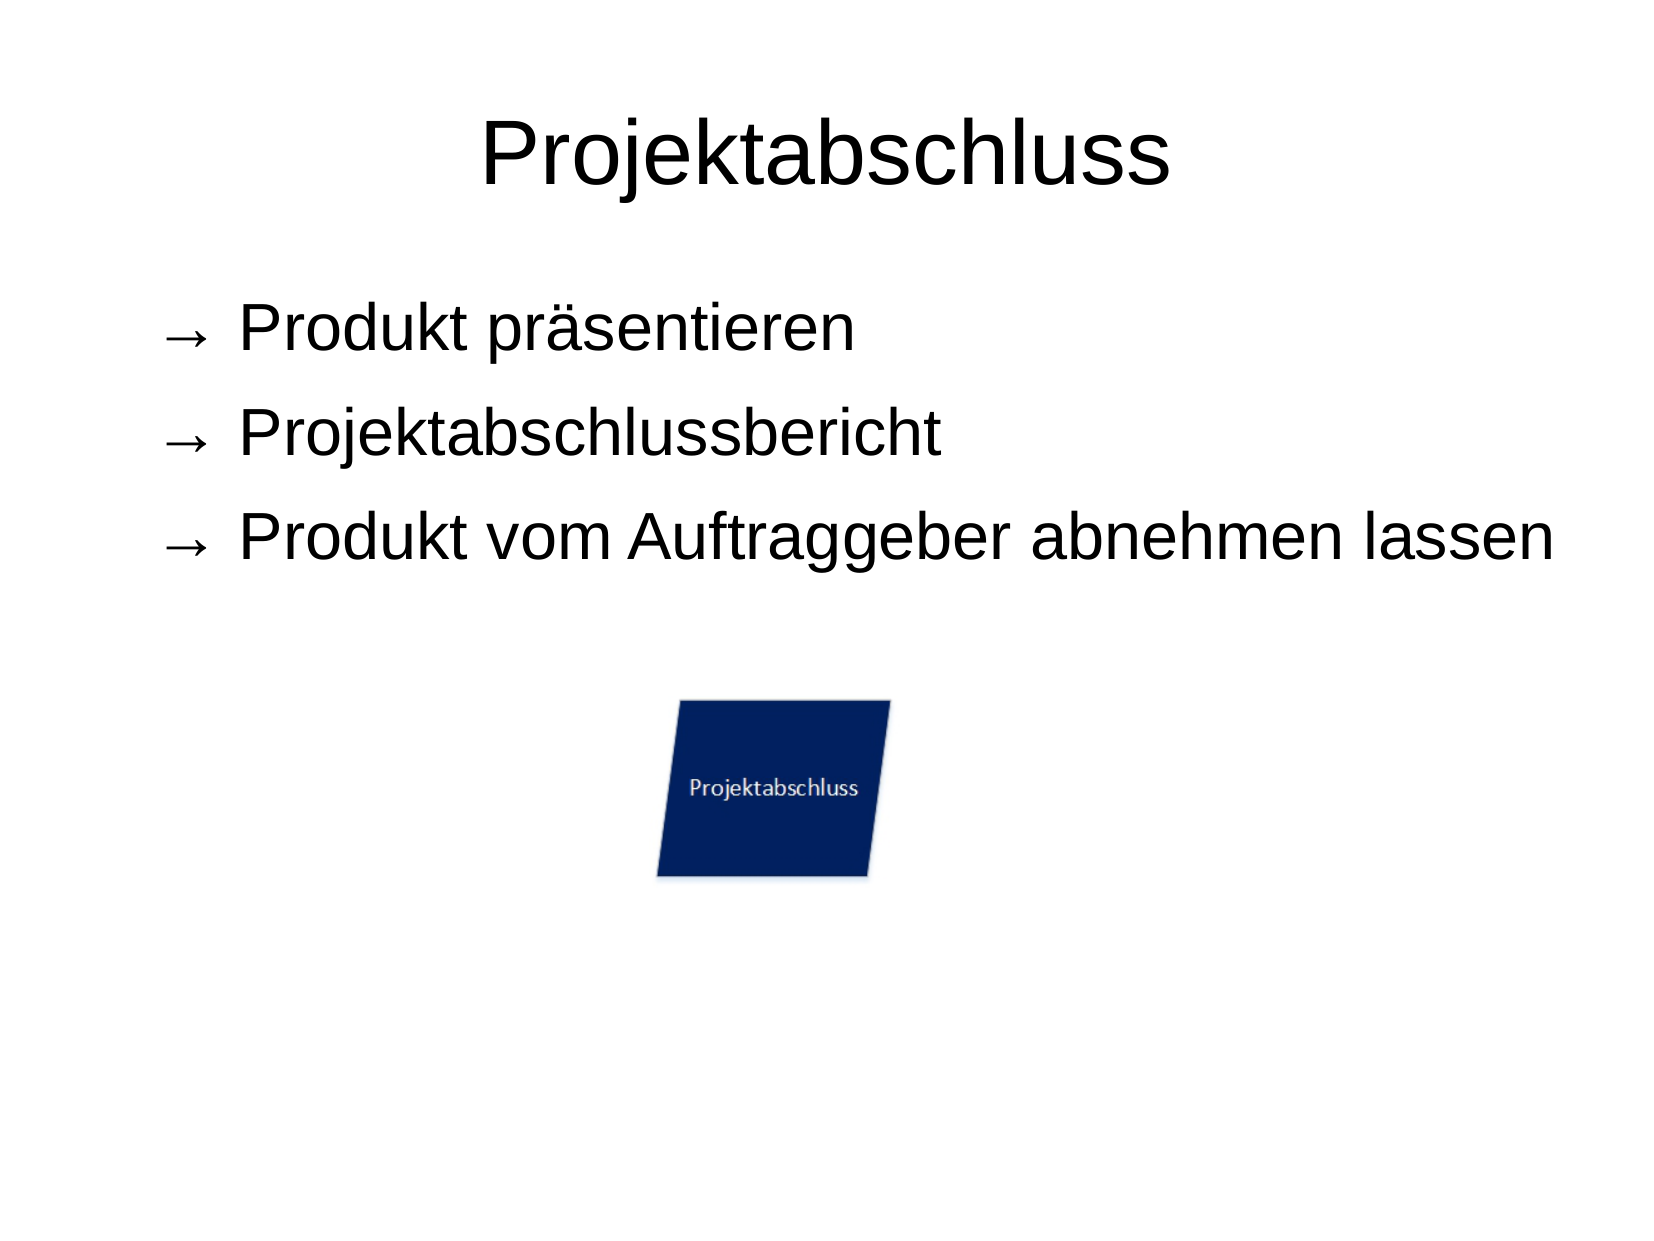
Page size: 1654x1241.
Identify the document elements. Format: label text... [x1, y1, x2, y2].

list → Produkt präsentieren → Projektabschlussbericht → Produkt vom Auftraggeber abnehmen lassen [82, 290, 1571, 1109]
title Projektabschluss [82, 49, 1571, 257]
picture [649, 696, 900, 889]
